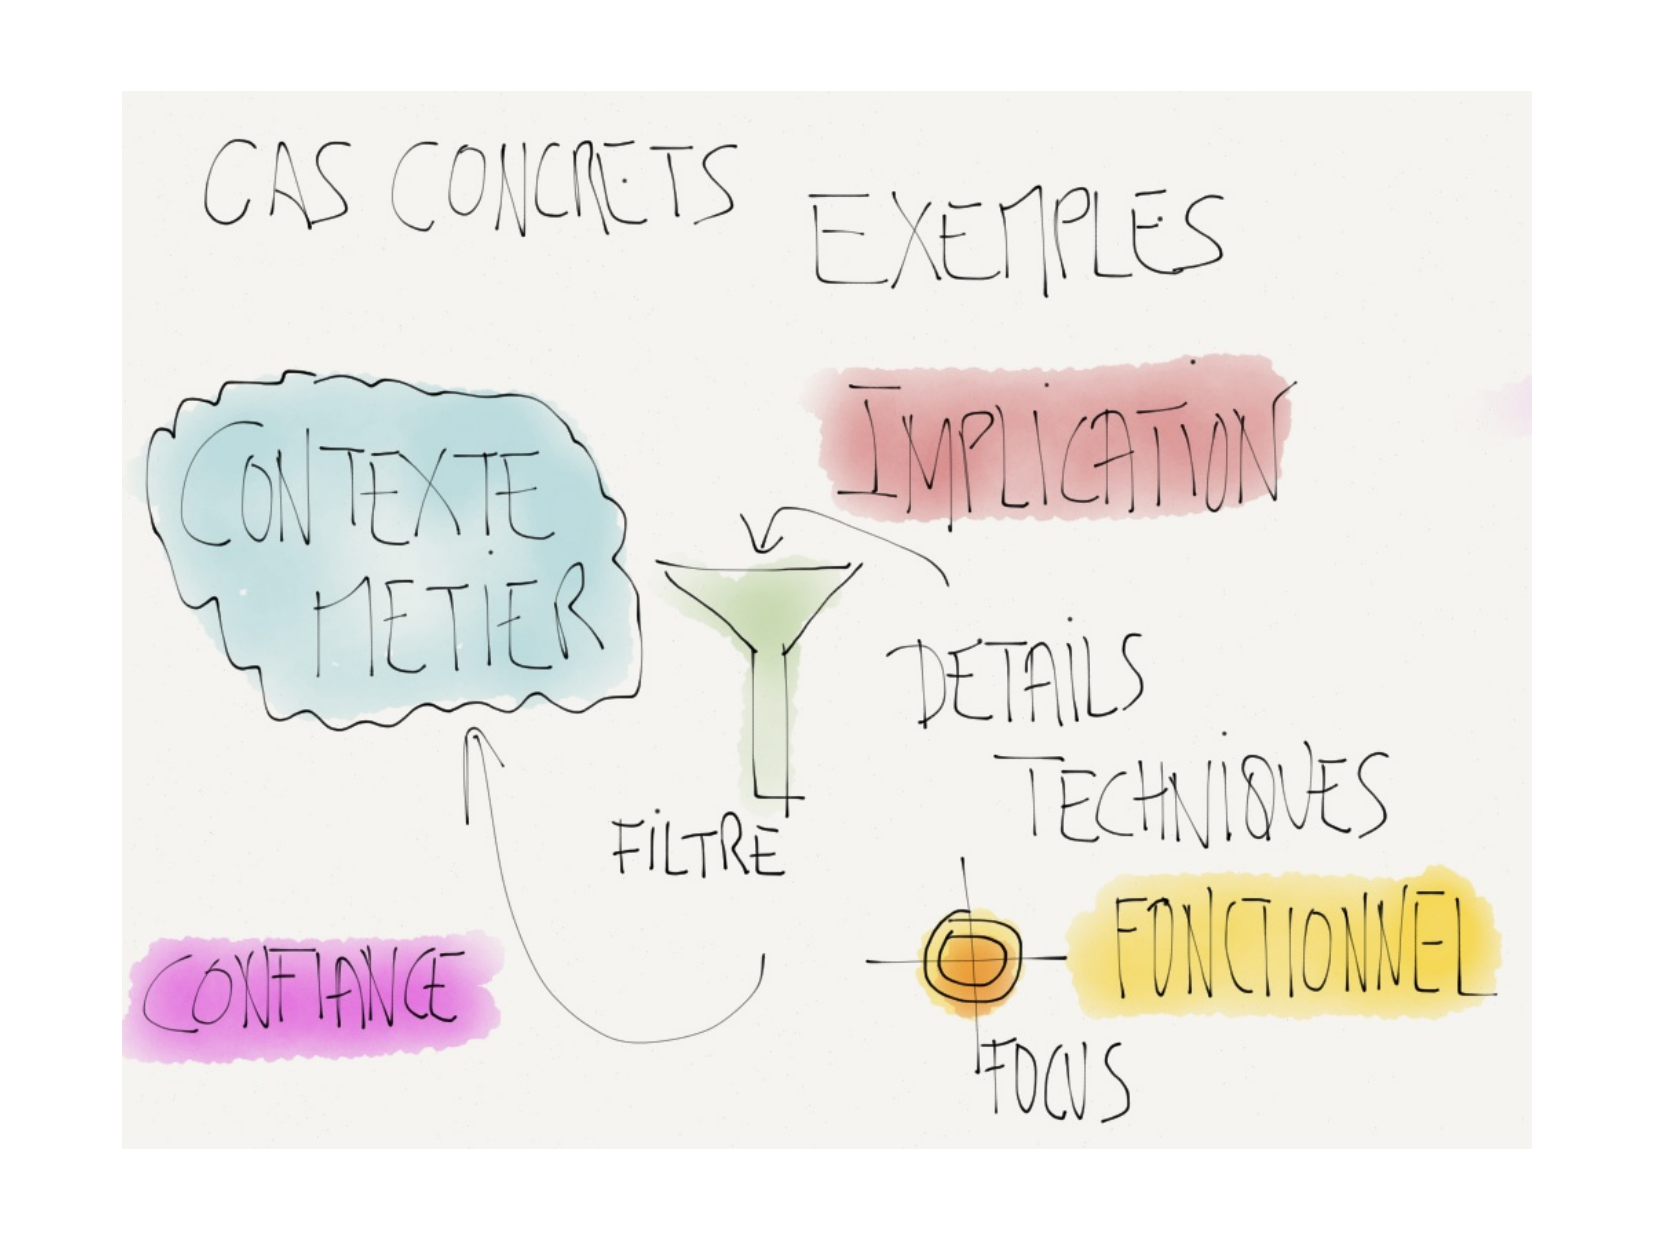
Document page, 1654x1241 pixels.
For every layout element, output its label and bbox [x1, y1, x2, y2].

picture [122, 91, 1532, 1149]
